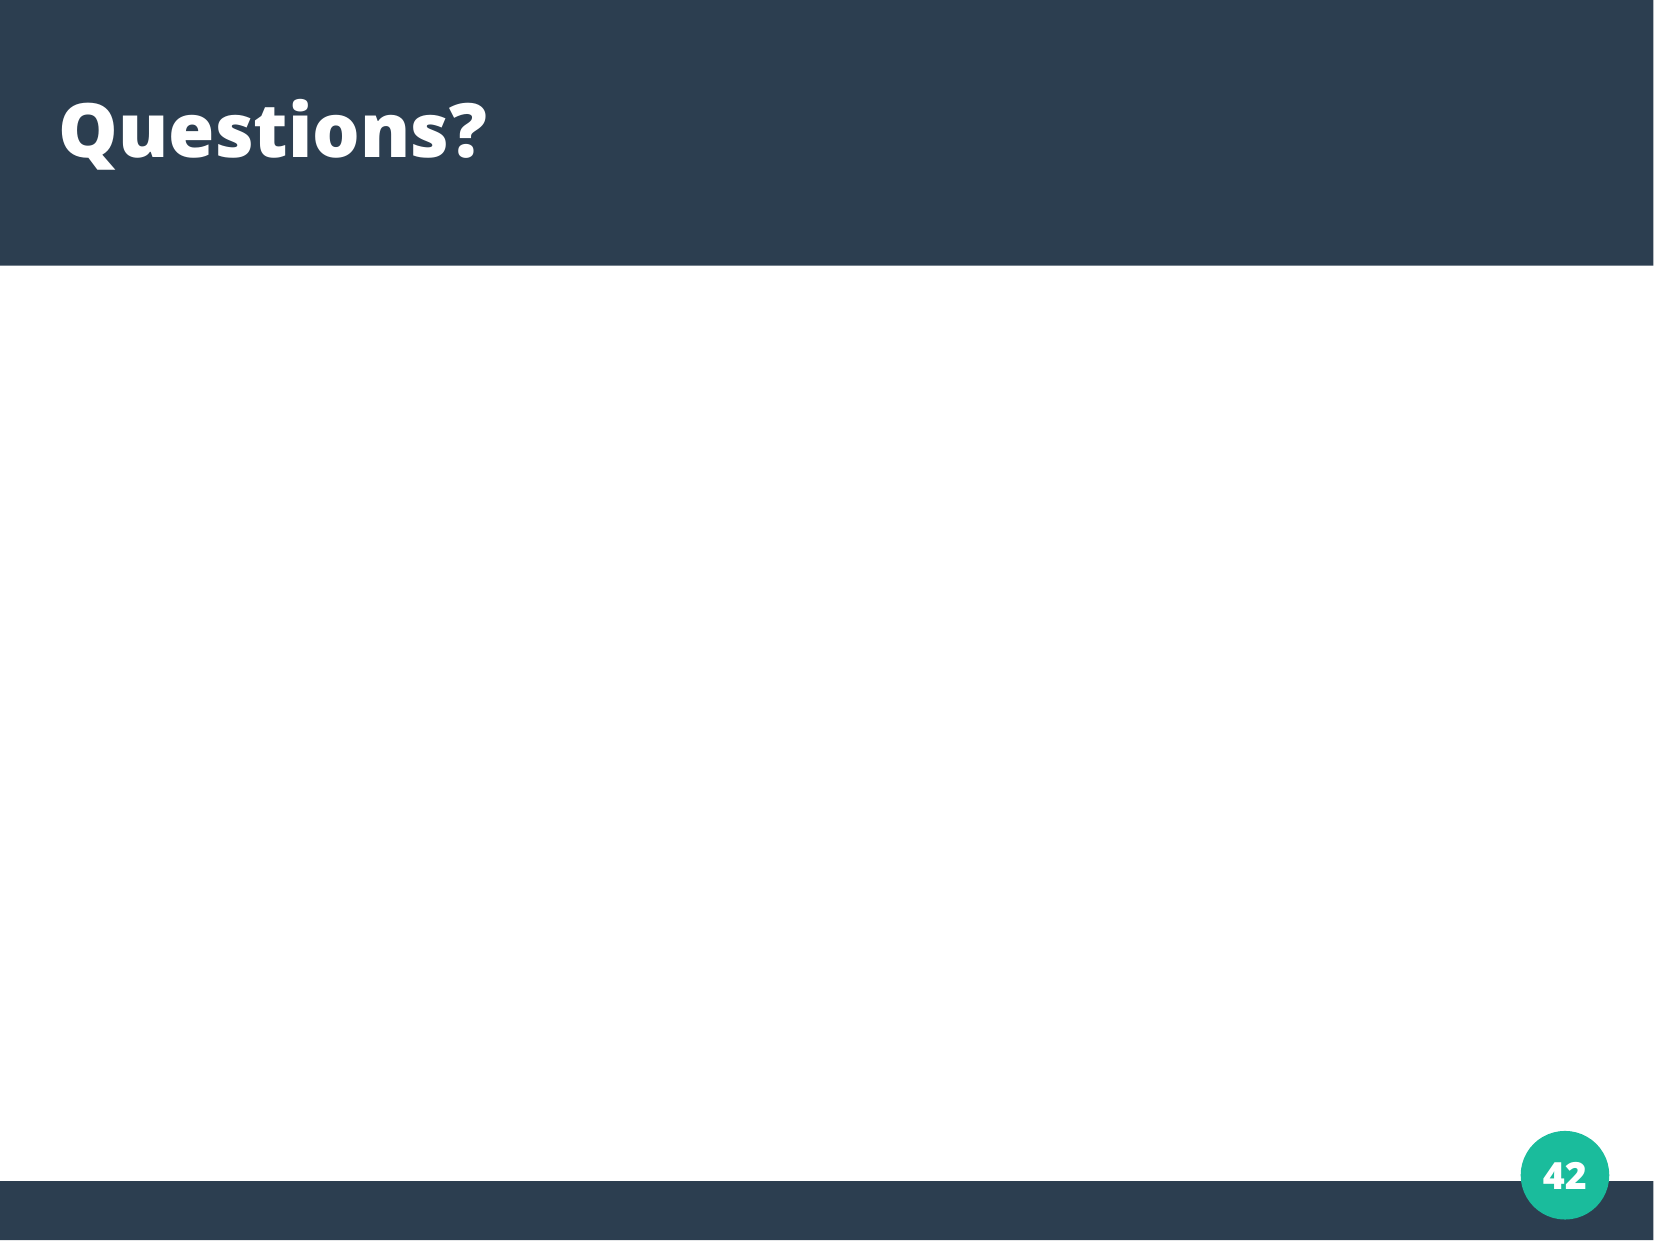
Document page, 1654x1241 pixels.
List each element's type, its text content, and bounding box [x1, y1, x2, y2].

title Questions? [59, 49, 1595, 207]
